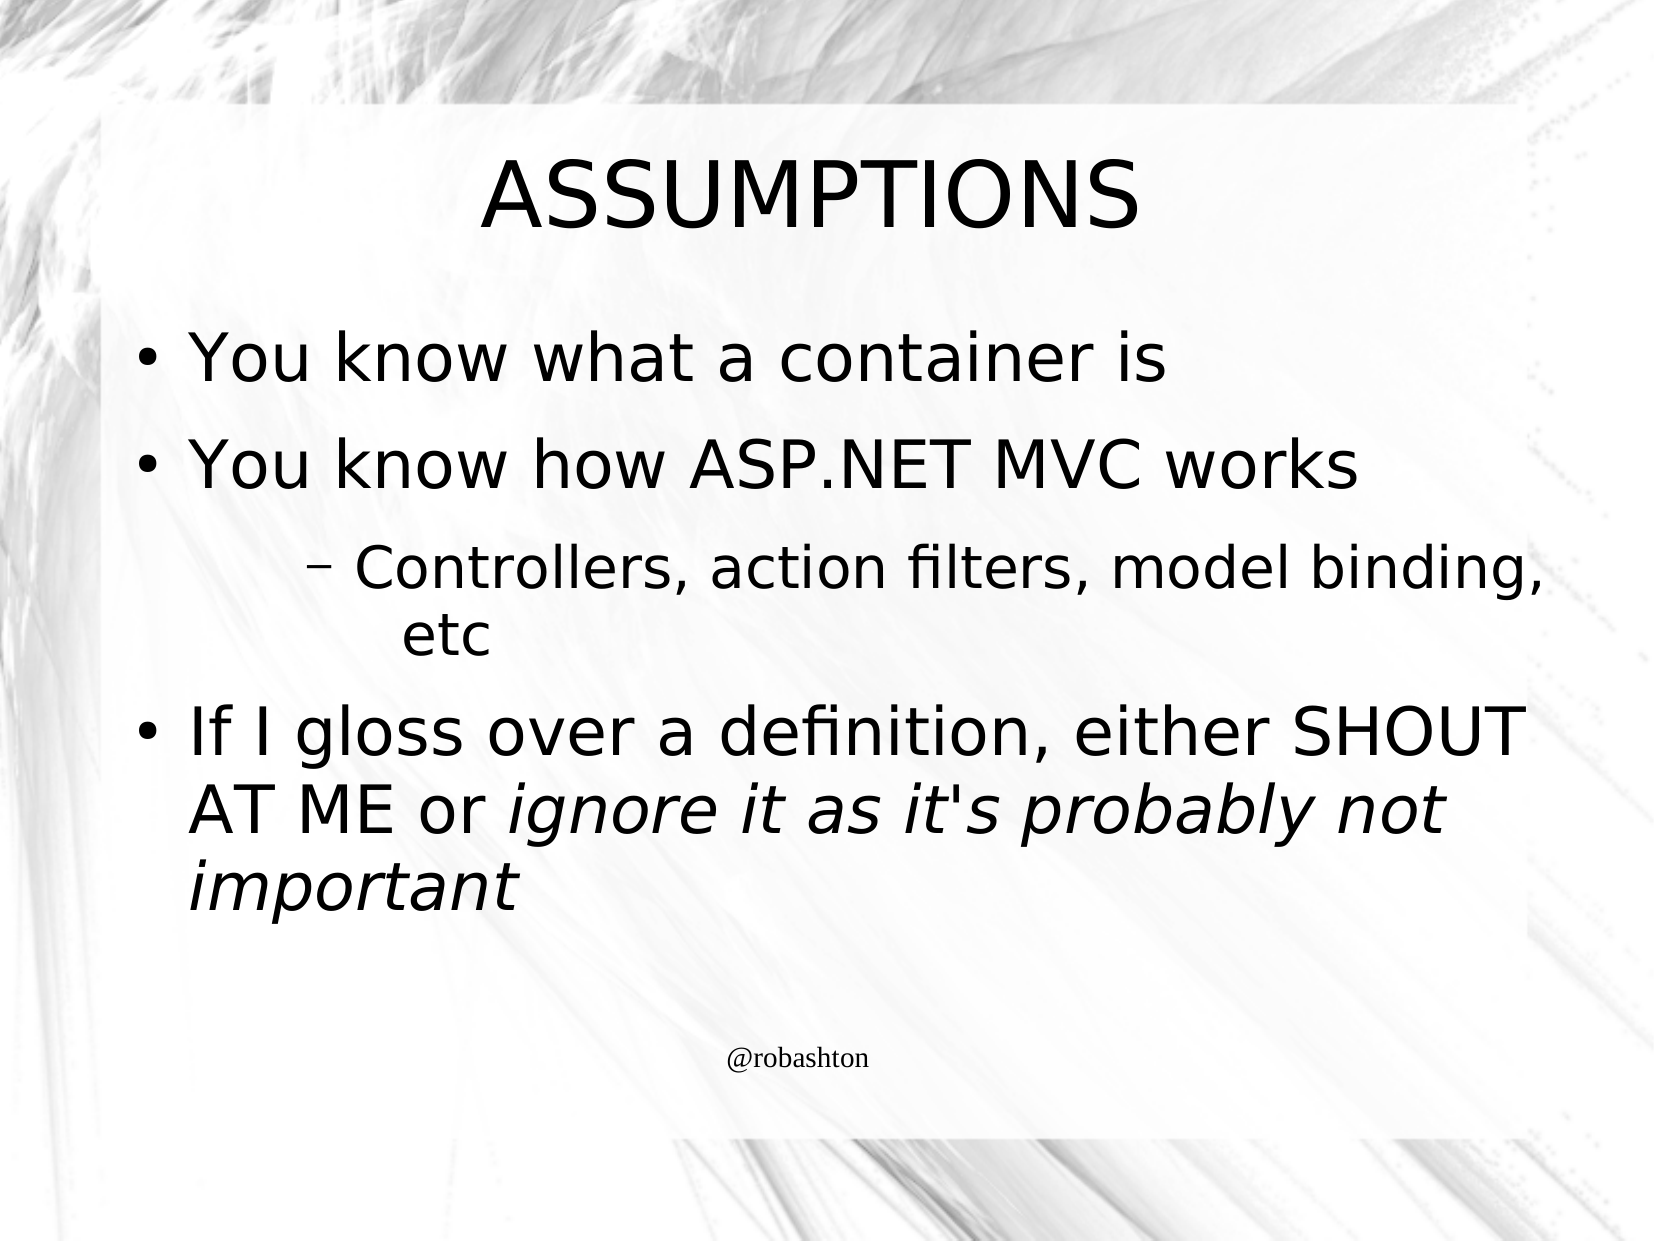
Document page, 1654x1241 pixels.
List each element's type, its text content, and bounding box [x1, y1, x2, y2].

picture [0, 0, 1654, 1241]
title ASSUMPTIONS [118, 112, 1506, 281]
list You know what a container is You know how ASP.NET MVC works Controllers, action filters, model binding, etc If I gloss over a definition, either SHOUT AT ME or ignore it as it's probably not important [118, 319, 1571, 1040]
